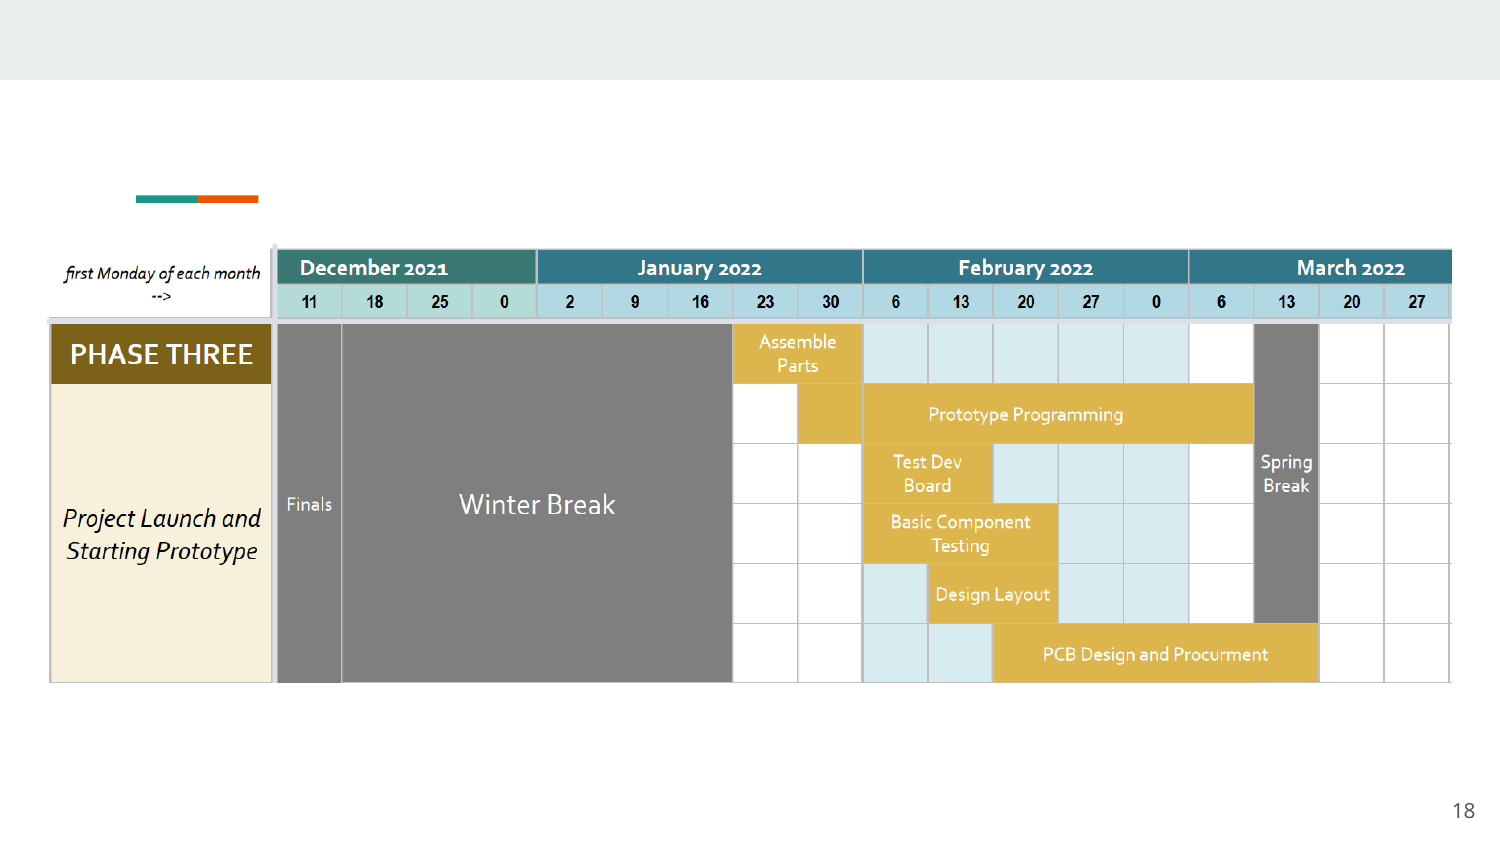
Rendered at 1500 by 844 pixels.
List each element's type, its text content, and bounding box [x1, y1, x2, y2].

picture [47, 244, 1452, 683]
slide_number <number> [1400, 779, 1491, 844]
